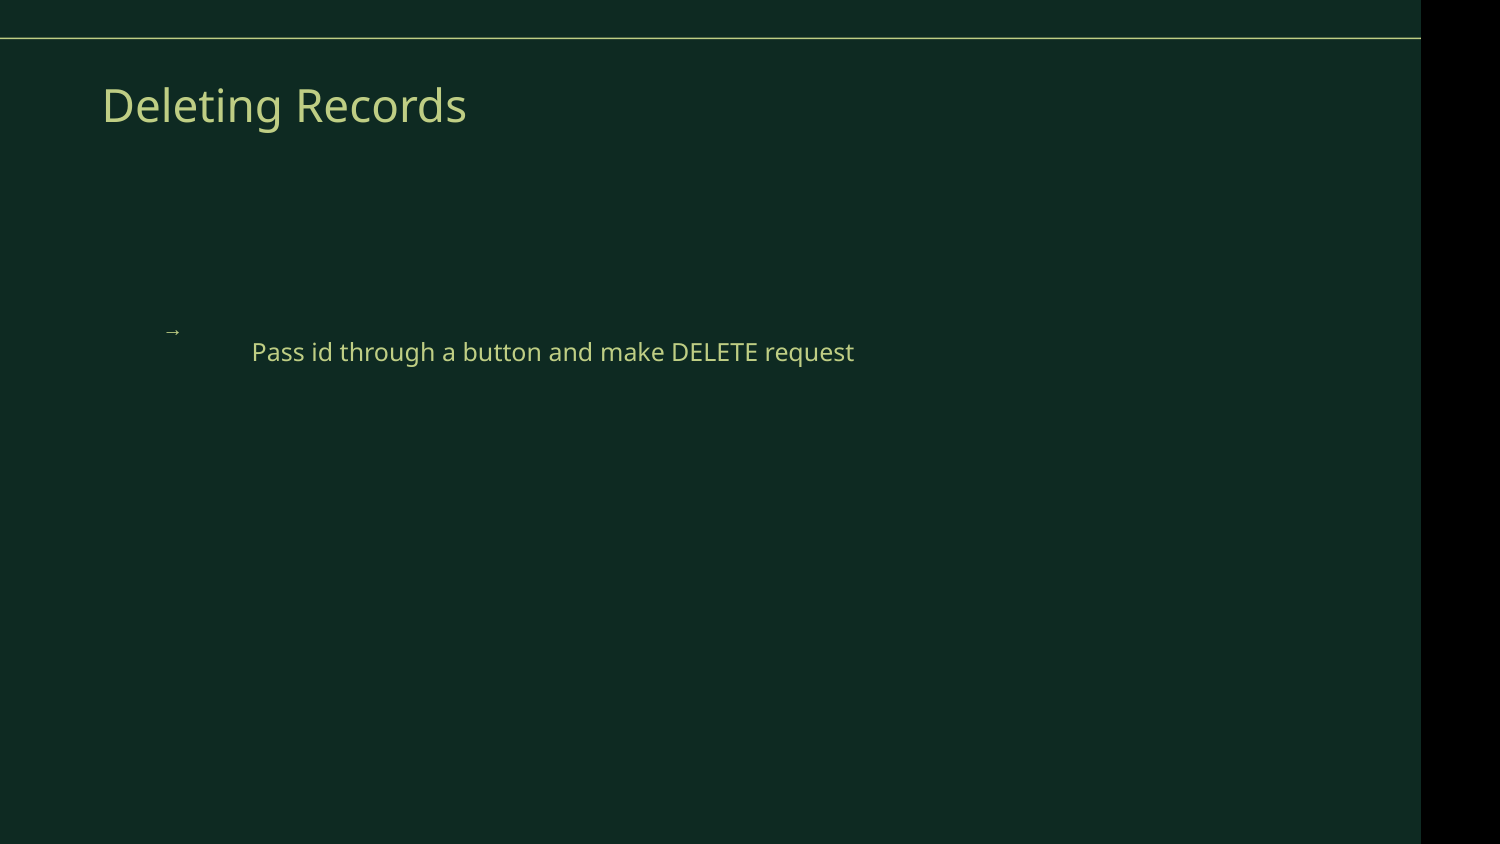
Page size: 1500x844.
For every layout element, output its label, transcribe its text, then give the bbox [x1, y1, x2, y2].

text_box → [118, 315, 227, 341]
title Deleting Records [75, 33, 1425, 175]
subtitle Pass id through a button and make DELETE request [251, 306, 957, 583]
